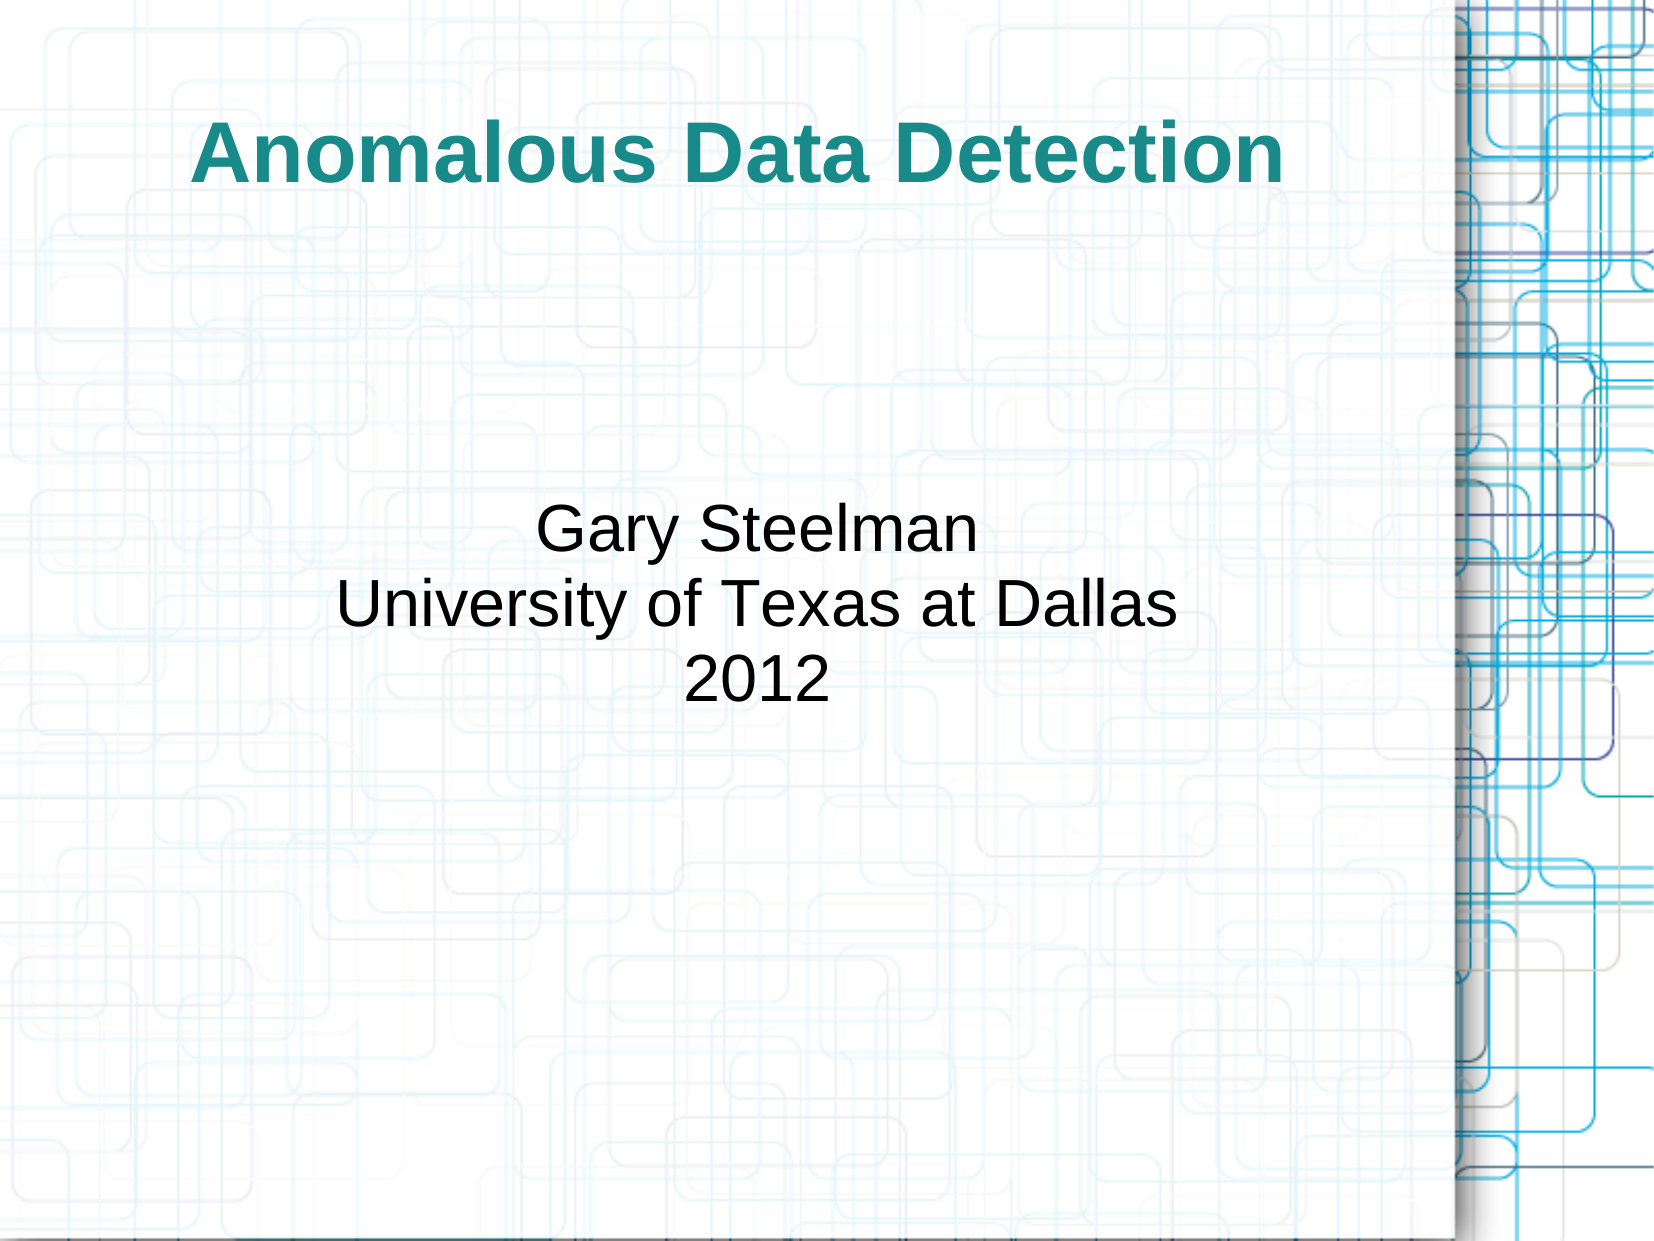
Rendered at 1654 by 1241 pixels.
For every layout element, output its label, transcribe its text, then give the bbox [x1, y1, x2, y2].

title Anomalous Data Detection [59, 49, 1418, 257]
picture [0, 0, 1654, 1241]
subtitle Gary Steelman University of Texas at Dallas 2012 [90, 194, 1426, 1013]
